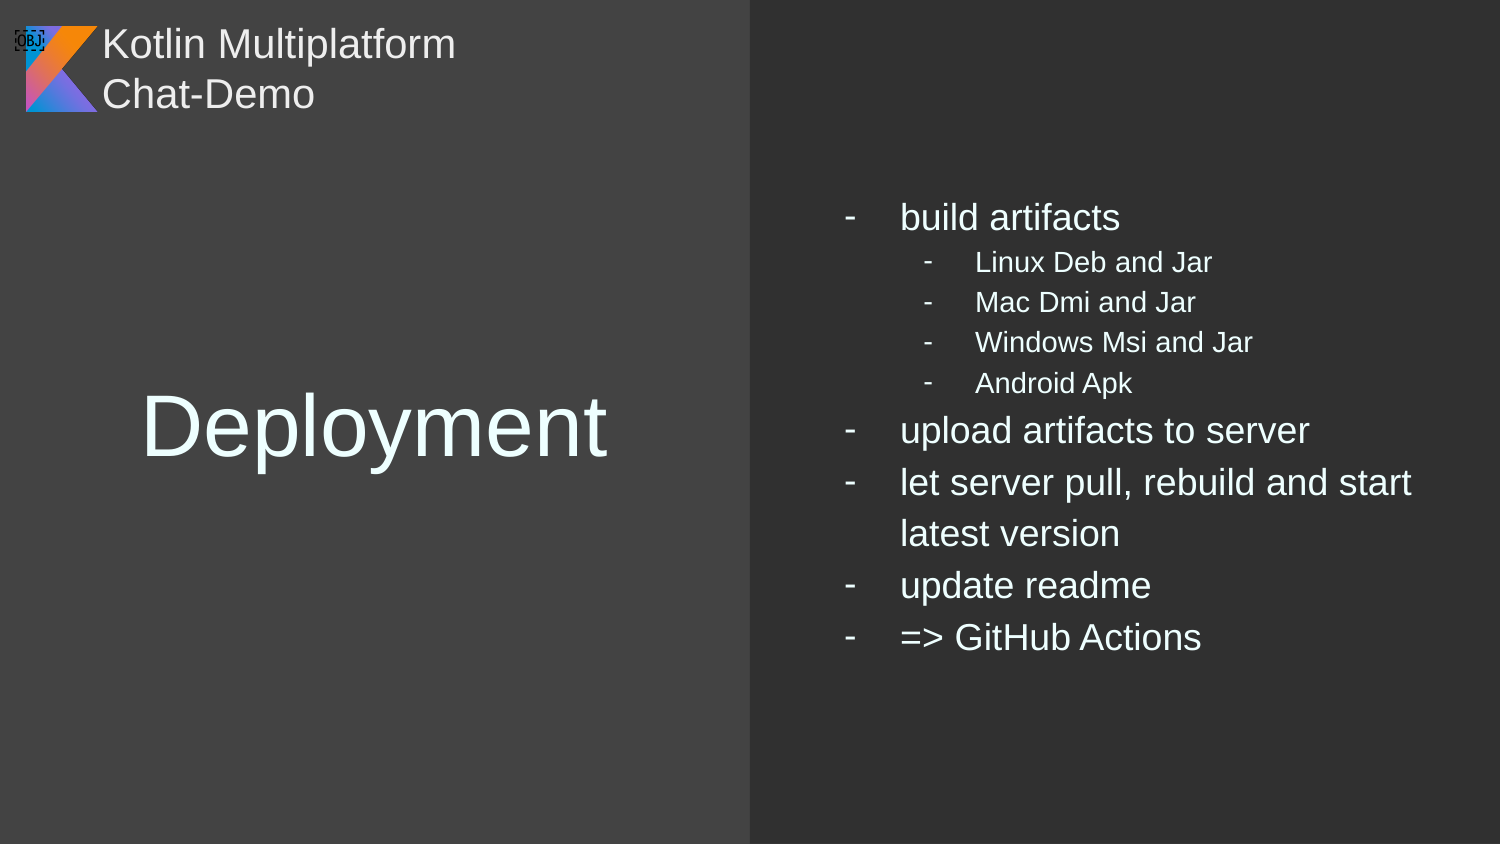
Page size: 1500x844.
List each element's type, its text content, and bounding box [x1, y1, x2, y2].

picture [26, 26, 98, 112]
title Deployment [41, 300, 706, 544]
list build artifacts Linux Deb and Jar Mac Dmi and Jar Windows Msi and Jar Android Apk upload artifacts to server let server pull, rebuild and start latest version update readme => GitHub Actions [810, 118, 1440, 725]
